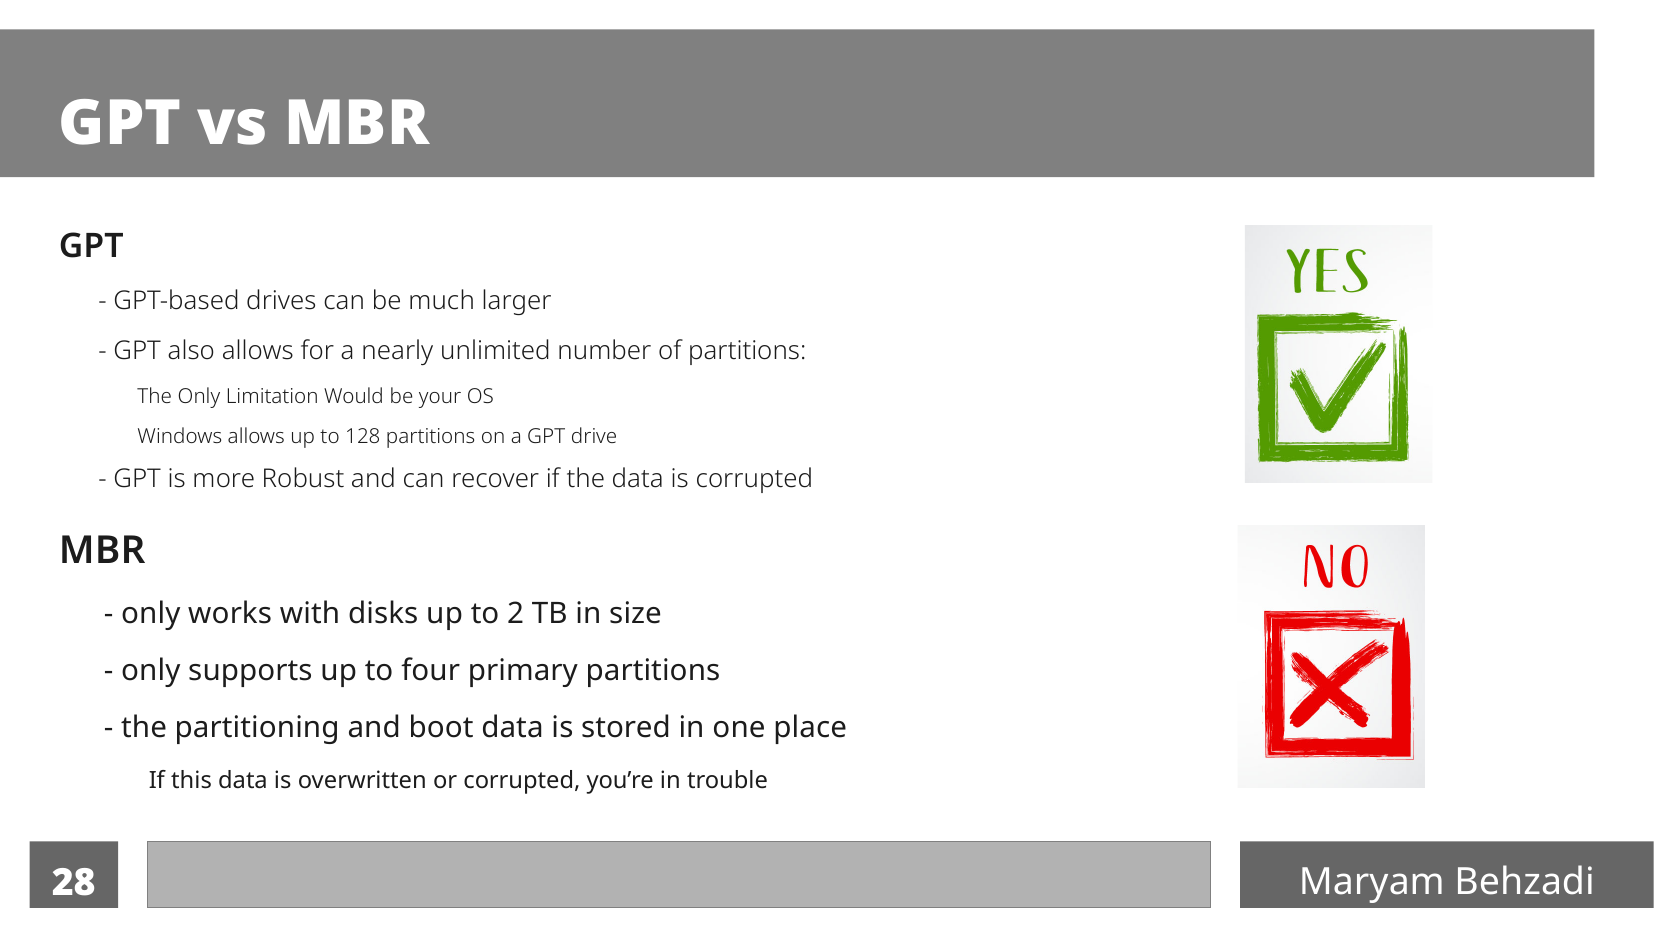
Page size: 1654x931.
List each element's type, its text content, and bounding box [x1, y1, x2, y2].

list GPT - GPT-based drives can be much larger - GPT also allows for a nearly unlimited number of partitions: The Only Limitation Would be your OS Windows allows up to 128 partitions on a GPT drive - GPT is more Robust and can recover if the data is corrupted [59, 221, 1565, 497]
picture [1244, 225, 1433, 483]
picture [1237, 525, 1425, 788]
title GPT vs MBR [59, 44, 1595, 163]
list MBR - only works with disks up to 2 TB in size - only supports up to four primary partitions - the partitioning and boot data is stored in one place If this data is overwritten or corrupted, you’re in trouble [59, 522, 1565, 797]
